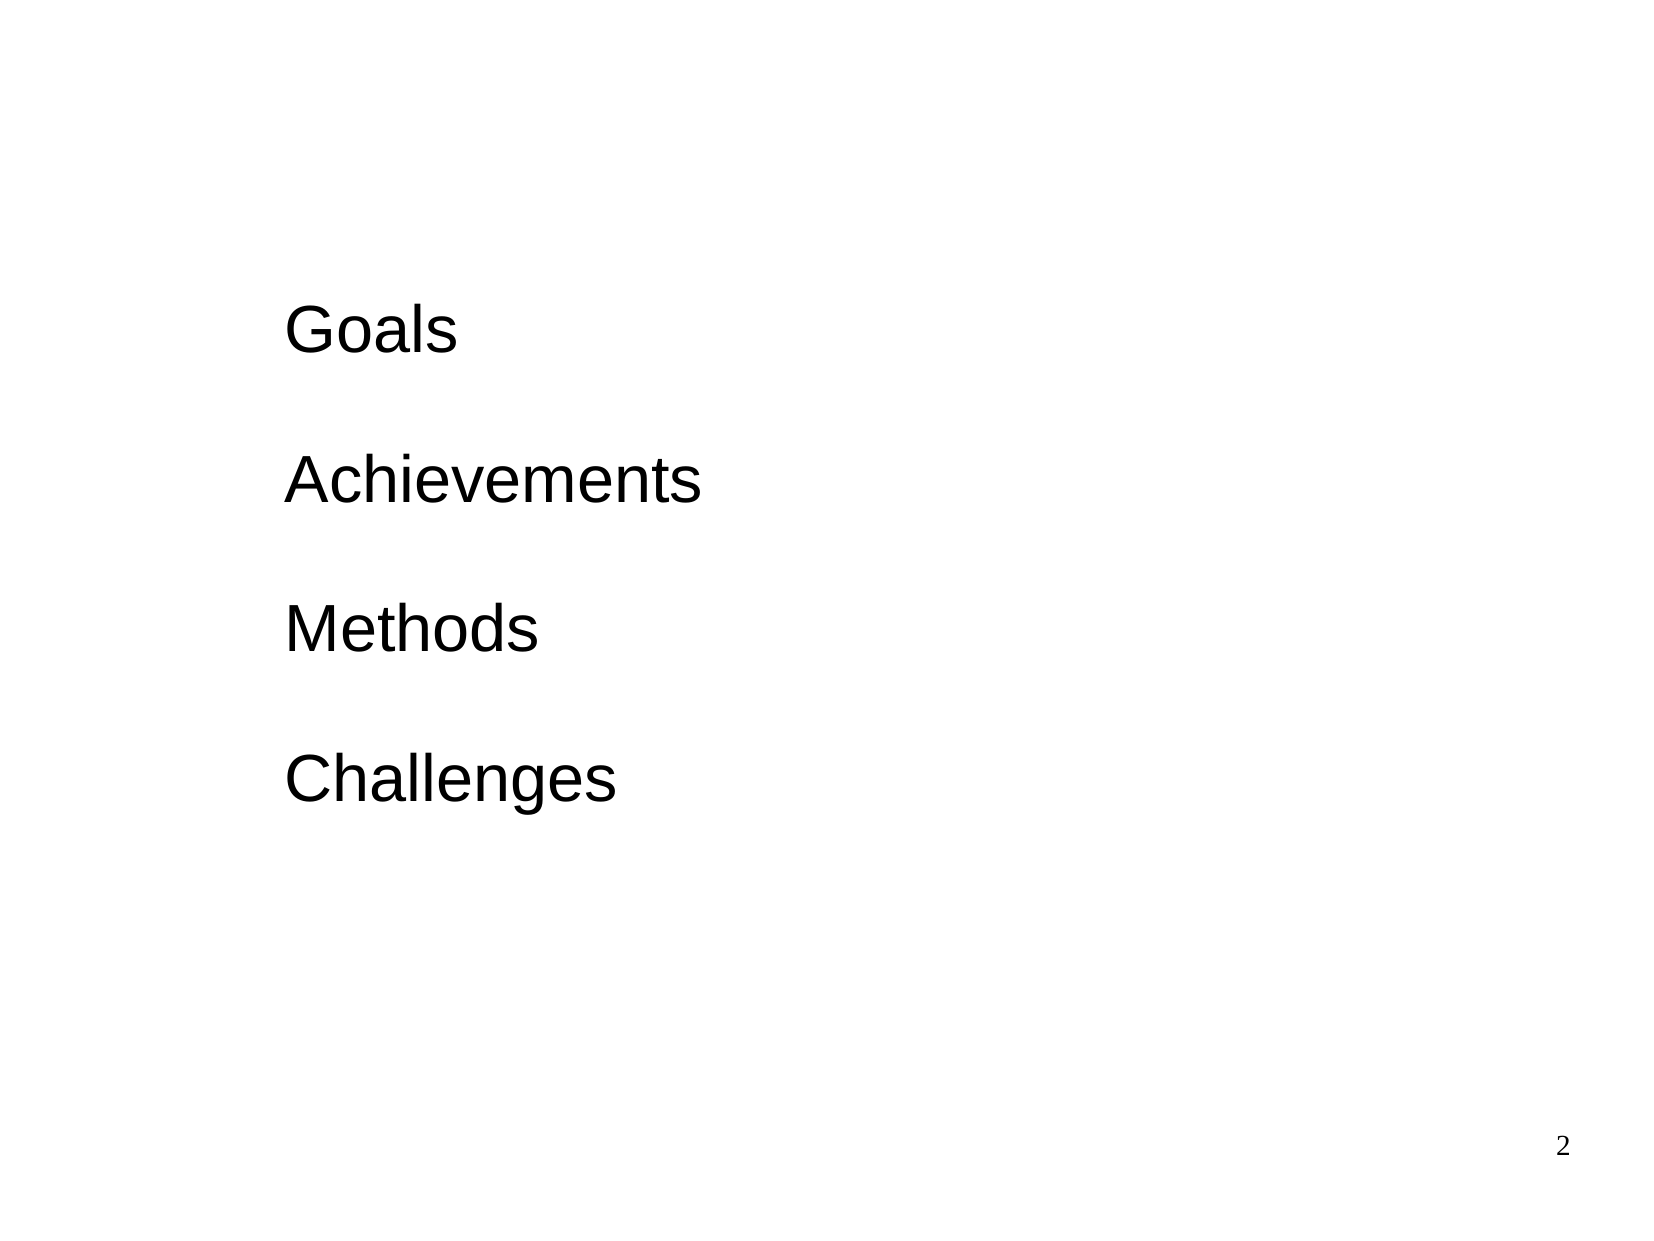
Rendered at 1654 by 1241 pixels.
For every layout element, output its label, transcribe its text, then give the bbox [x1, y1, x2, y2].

text_box Goals Achievements Methods Challenges [270, 285, 1066, 824]
